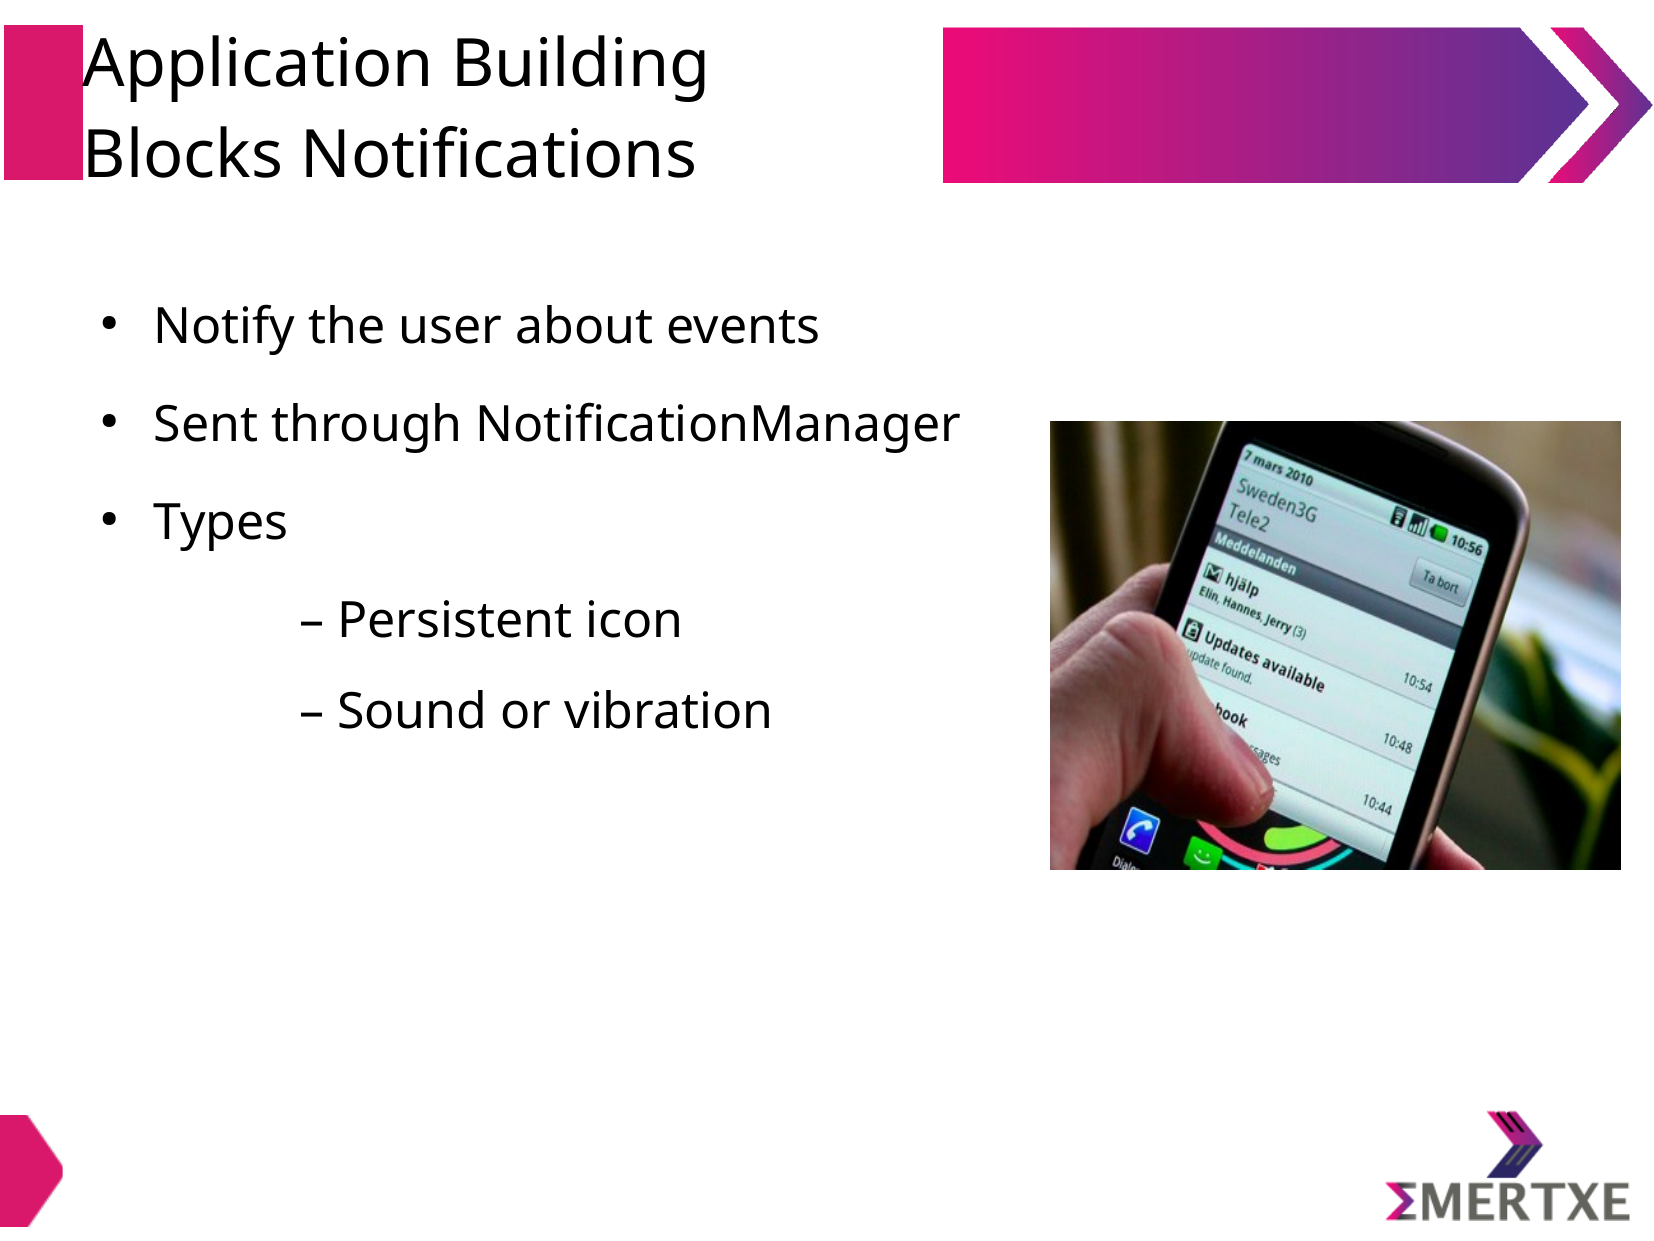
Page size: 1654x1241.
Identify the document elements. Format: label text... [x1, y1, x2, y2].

picture [1050, 421, 1621, 871]
picture [1571, 27, 1653, 183]
picture [1385, 1107, 1631, 1221]
title Application Building Blocks Notifications [82, 2, 1571, 210]
list Notify the user about events Sent through NotificationManager Types – Persistent icon – Sound or vibration [82, 290, 1051, 1010]
